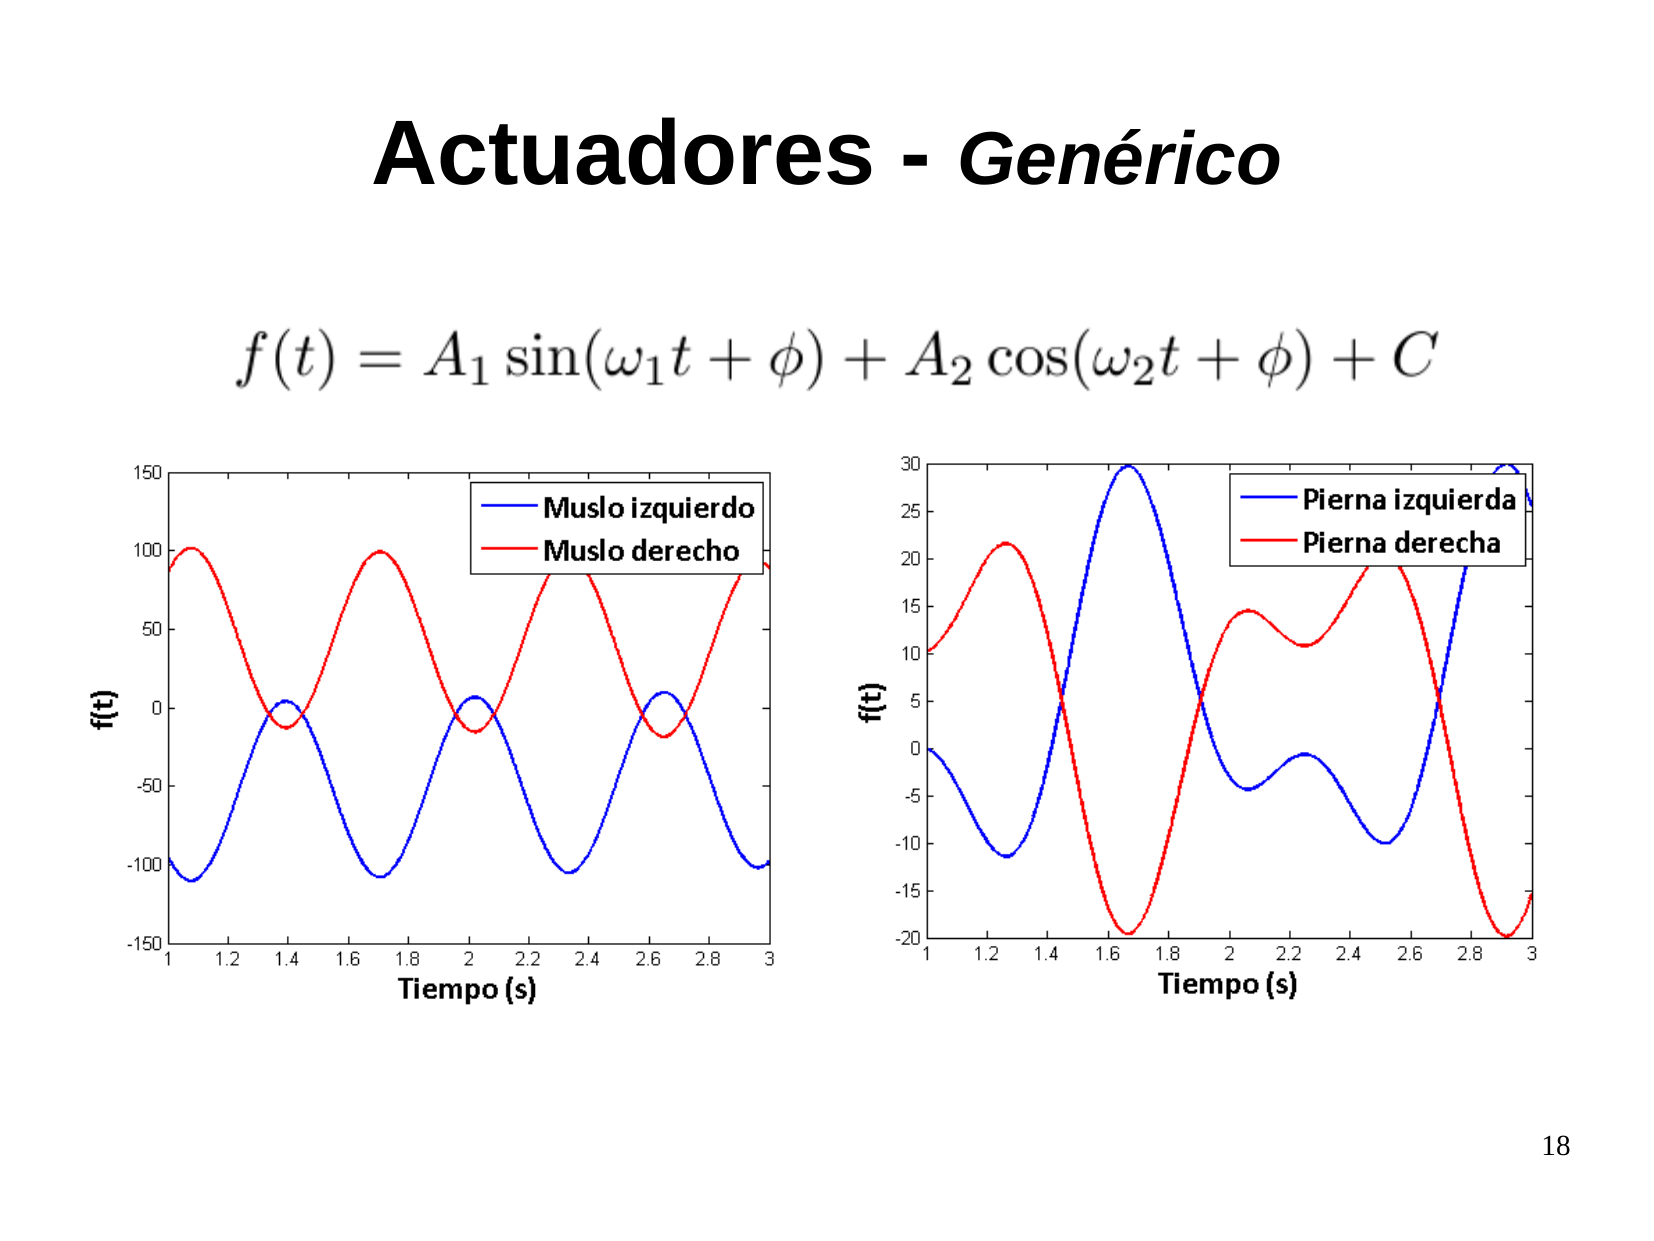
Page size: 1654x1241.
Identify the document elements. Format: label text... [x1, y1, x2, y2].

picture [67, 290, 1606, 1010]
title Actuadores - Genérico [82, 49, 1571, 257]
